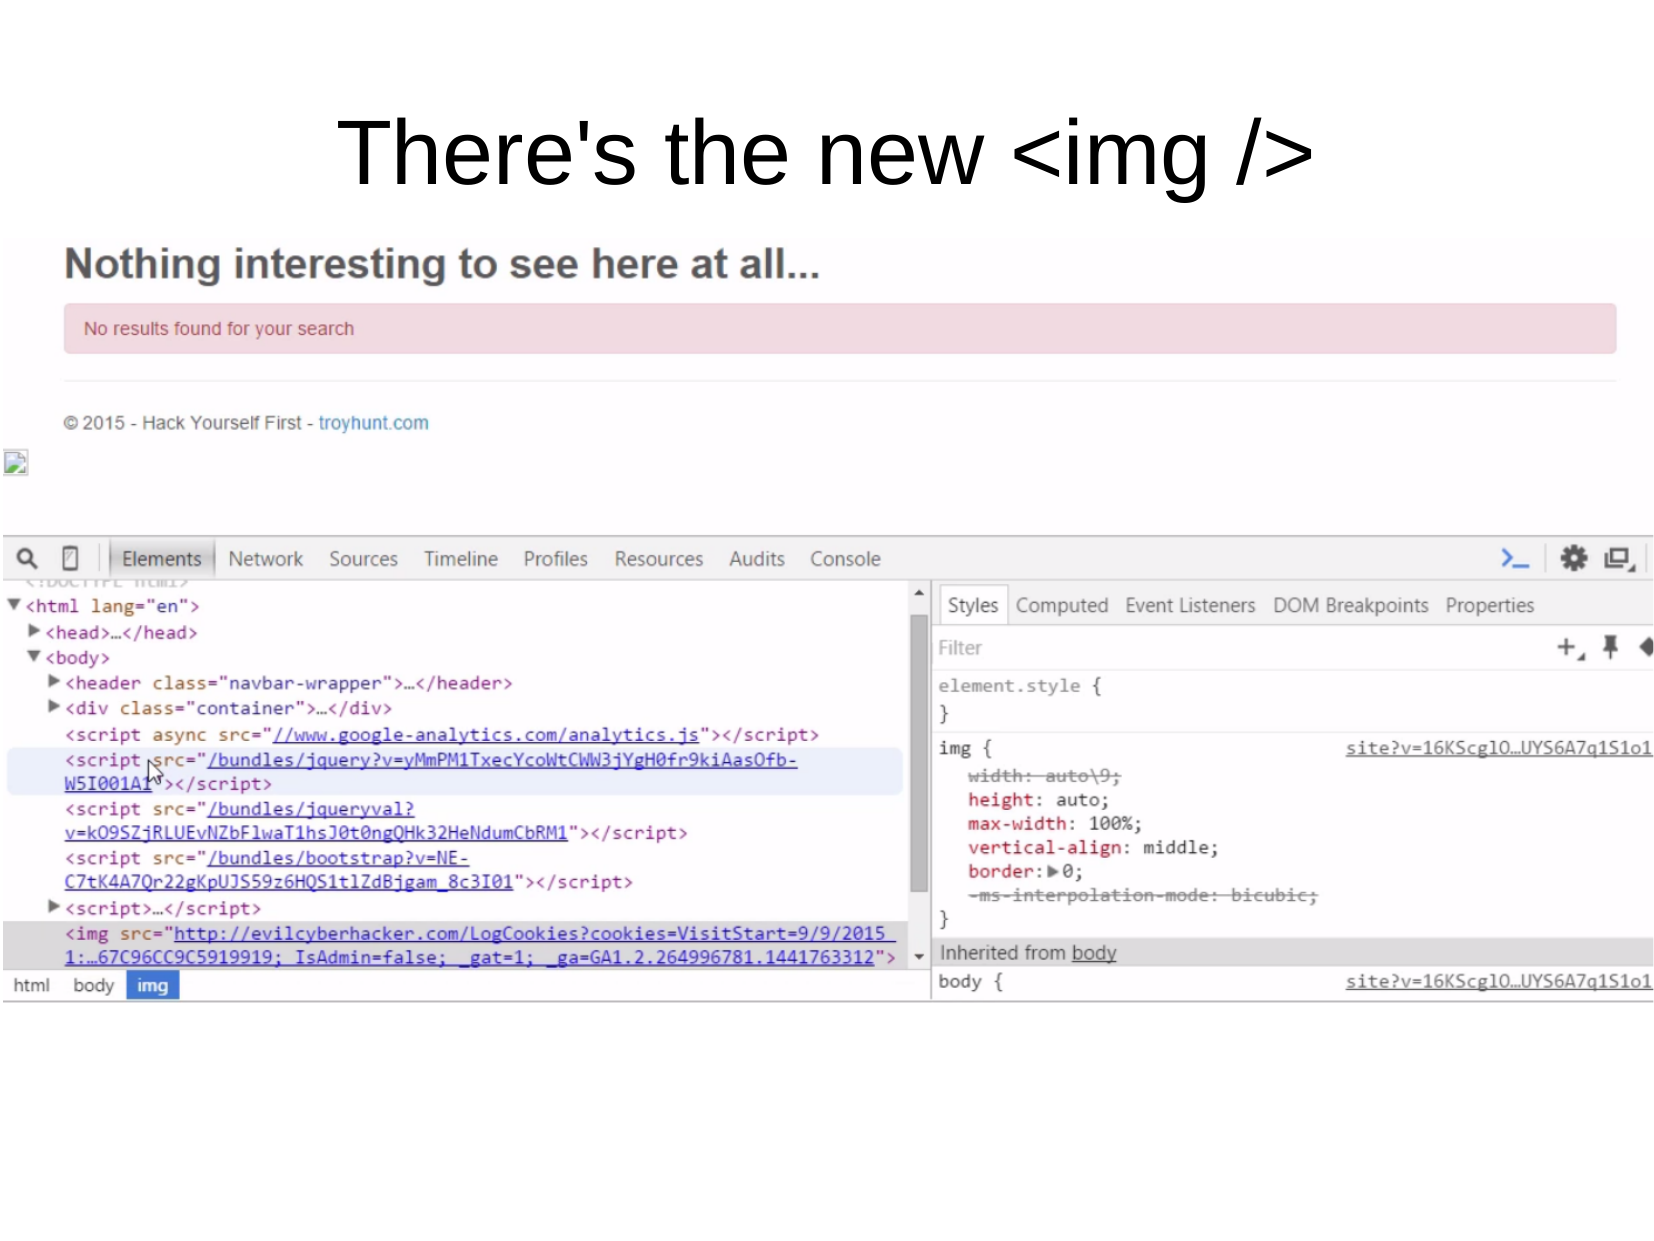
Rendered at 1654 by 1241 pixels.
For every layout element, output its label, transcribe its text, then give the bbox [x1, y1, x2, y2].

picture [3, 238, 1654, 1003]
title There's the new <img /> [82, 49, 1571, 238]
